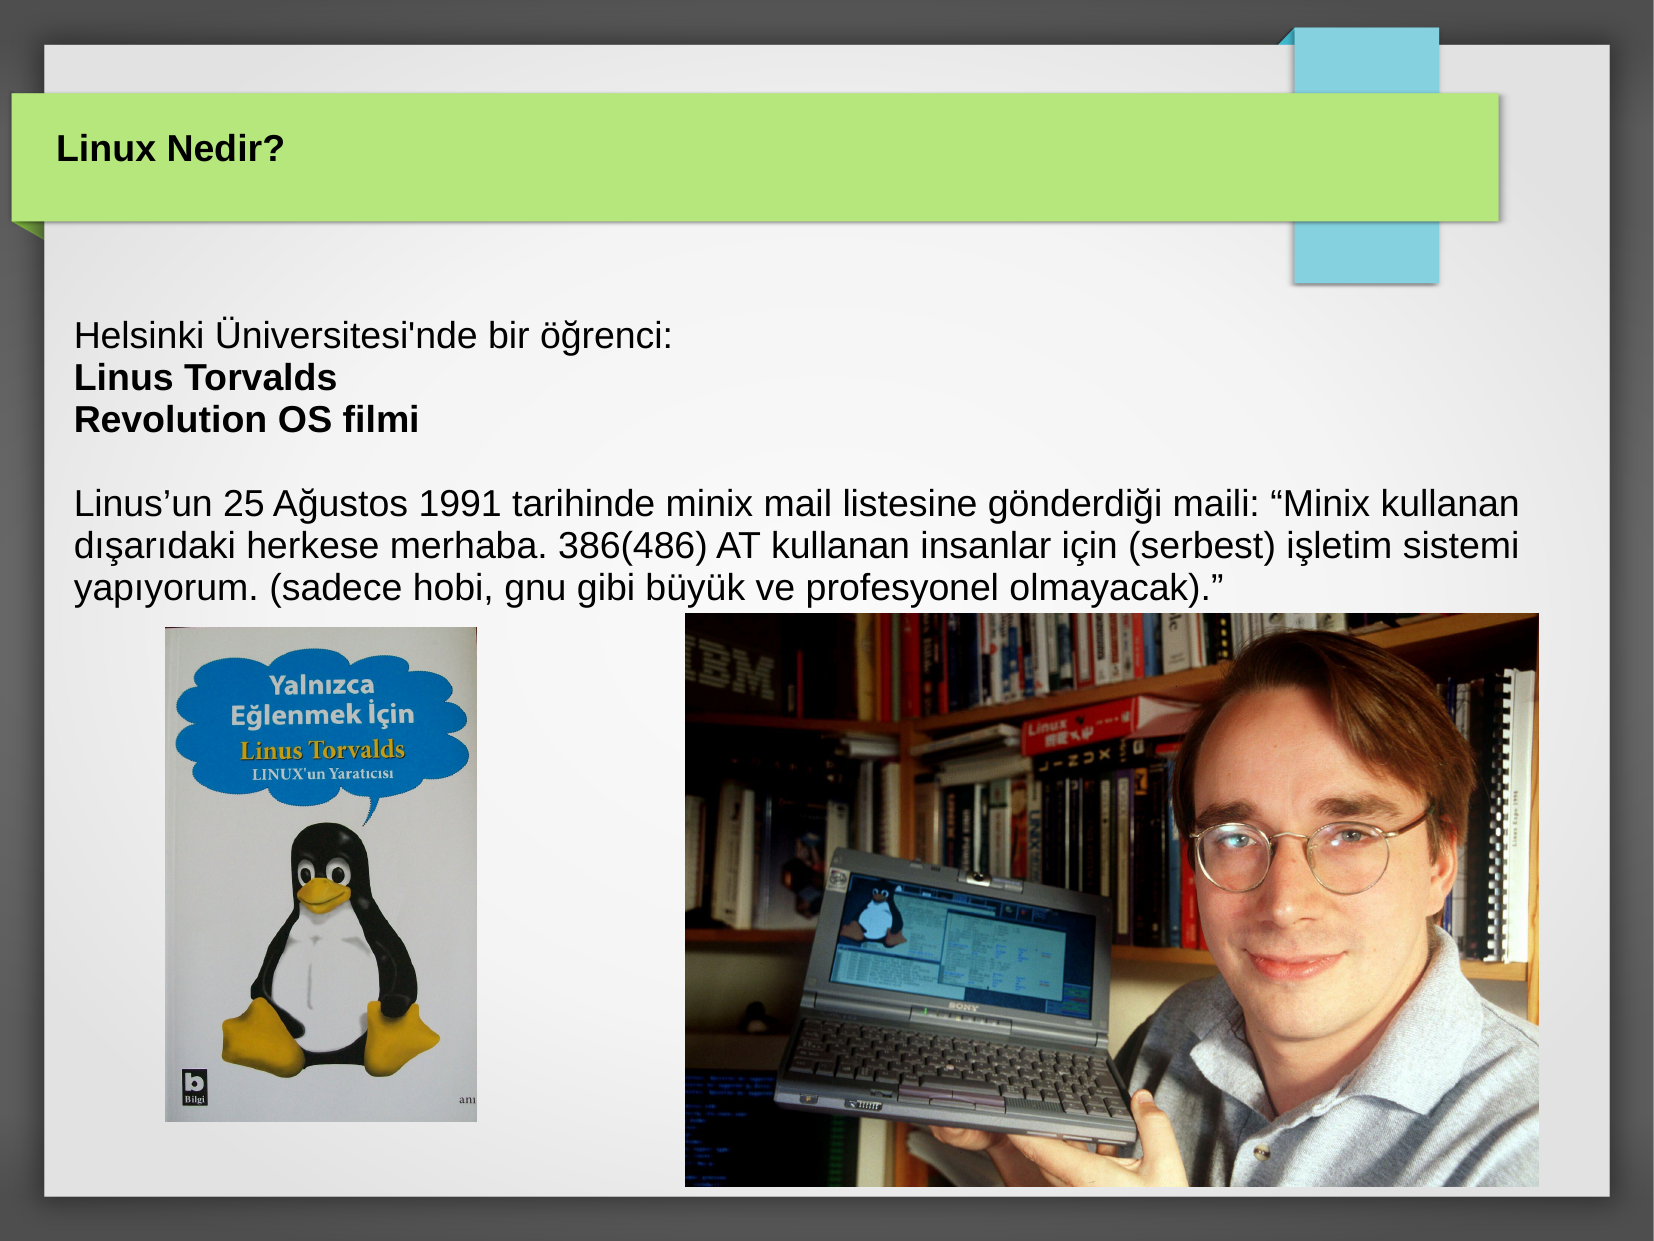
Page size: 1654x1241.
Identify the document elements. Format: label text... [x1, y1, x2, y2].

picture [0, 0, 1654, 1241]
text_box Linux Nedir? [41, 120, 792, 196]
text_box Helsinki Üniversitesi'nde bir öğrenci: Linus Torvalds Revolution OS filmi Linus’un 25 Ağustos 1991 tarihinde minix mail listesine gönderdiği maili: “Minix kullanan dışarıdaki herkese merhaba. 386(486) AT kullanan insanlar için (serbest) işletim sistemi yapıyorum. (sadece hobi, gnu gibi büyük ve profesyonel olmayacak).” [59, 307, 1595, 719]
